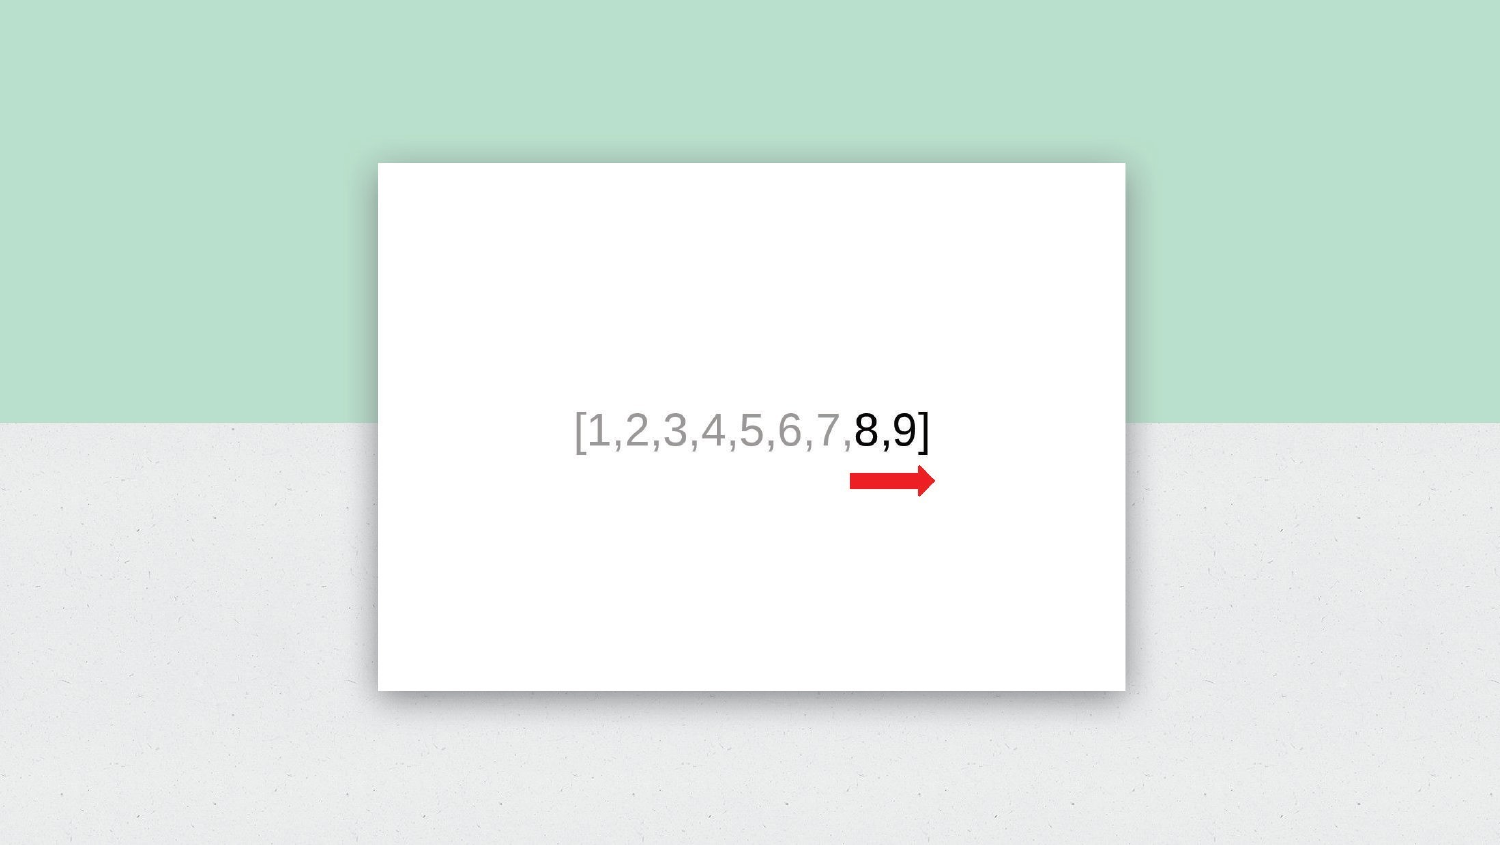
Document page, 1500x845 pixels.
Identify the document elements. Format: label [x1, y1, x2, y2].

text_box [0, 0, 1500, 844]
